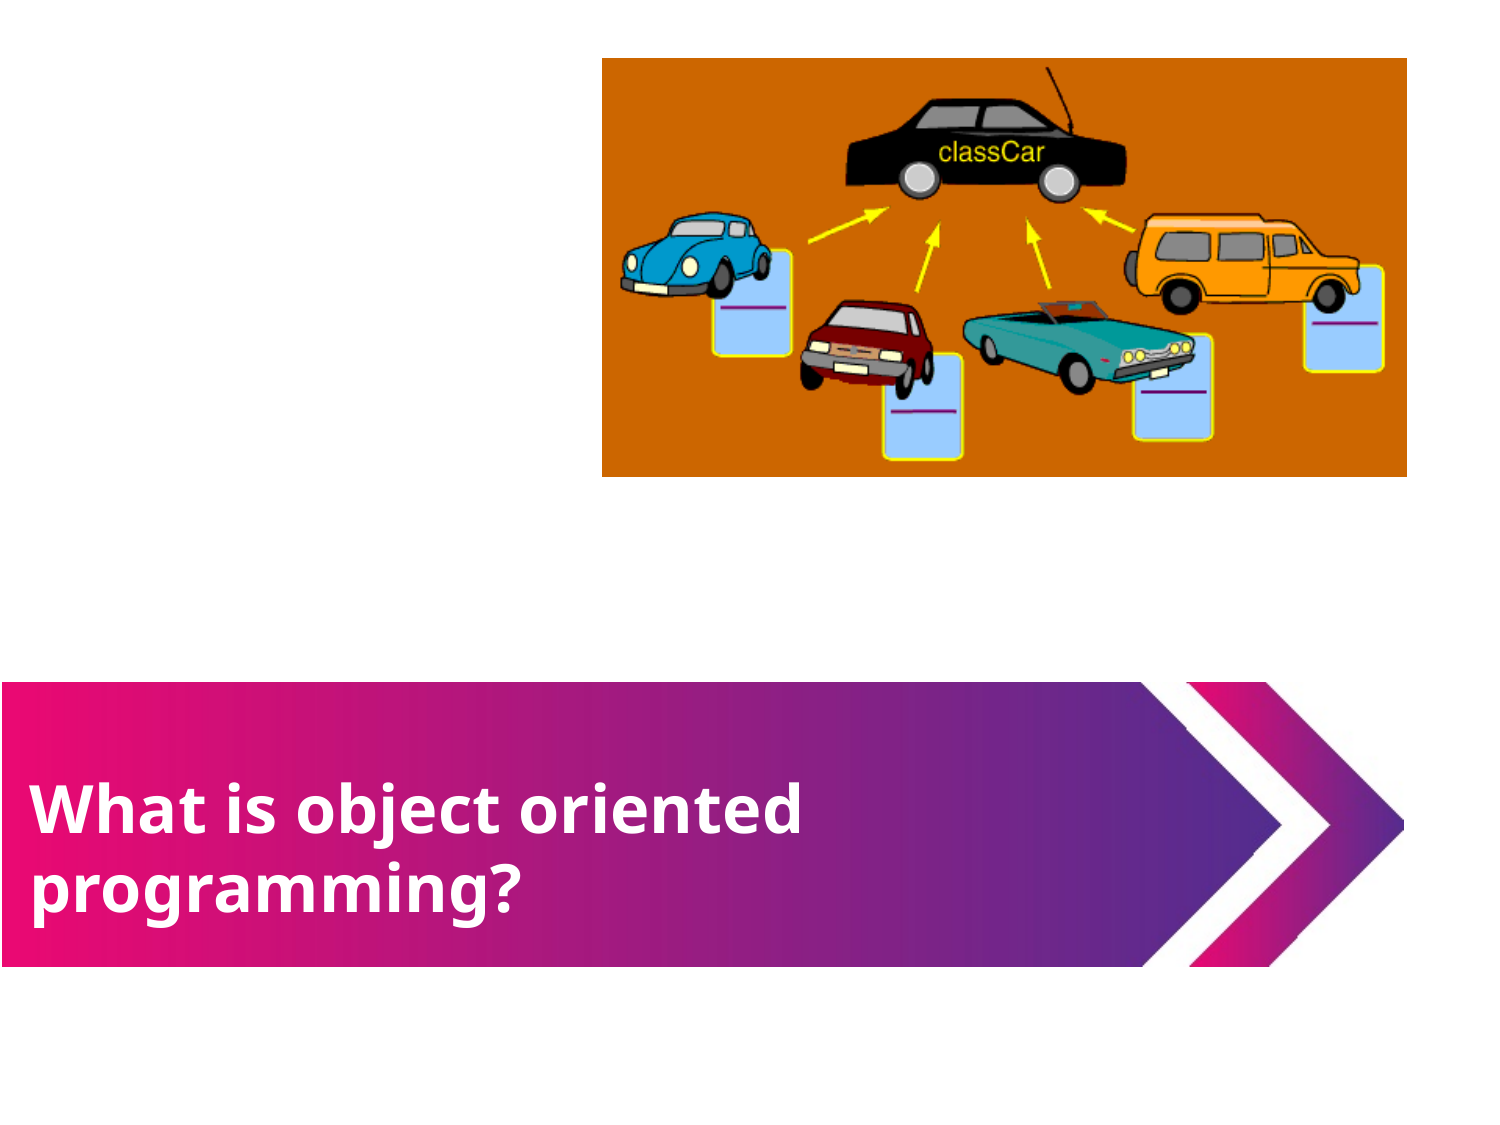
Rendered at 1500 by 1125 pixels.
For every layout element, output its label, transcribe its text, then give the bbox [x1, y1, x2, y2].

picture [2, 682, 1404, 967]
text_box What is object oriented programming? [15, 758, 1155, 890]
picture [602, 58, 1407, 477]
